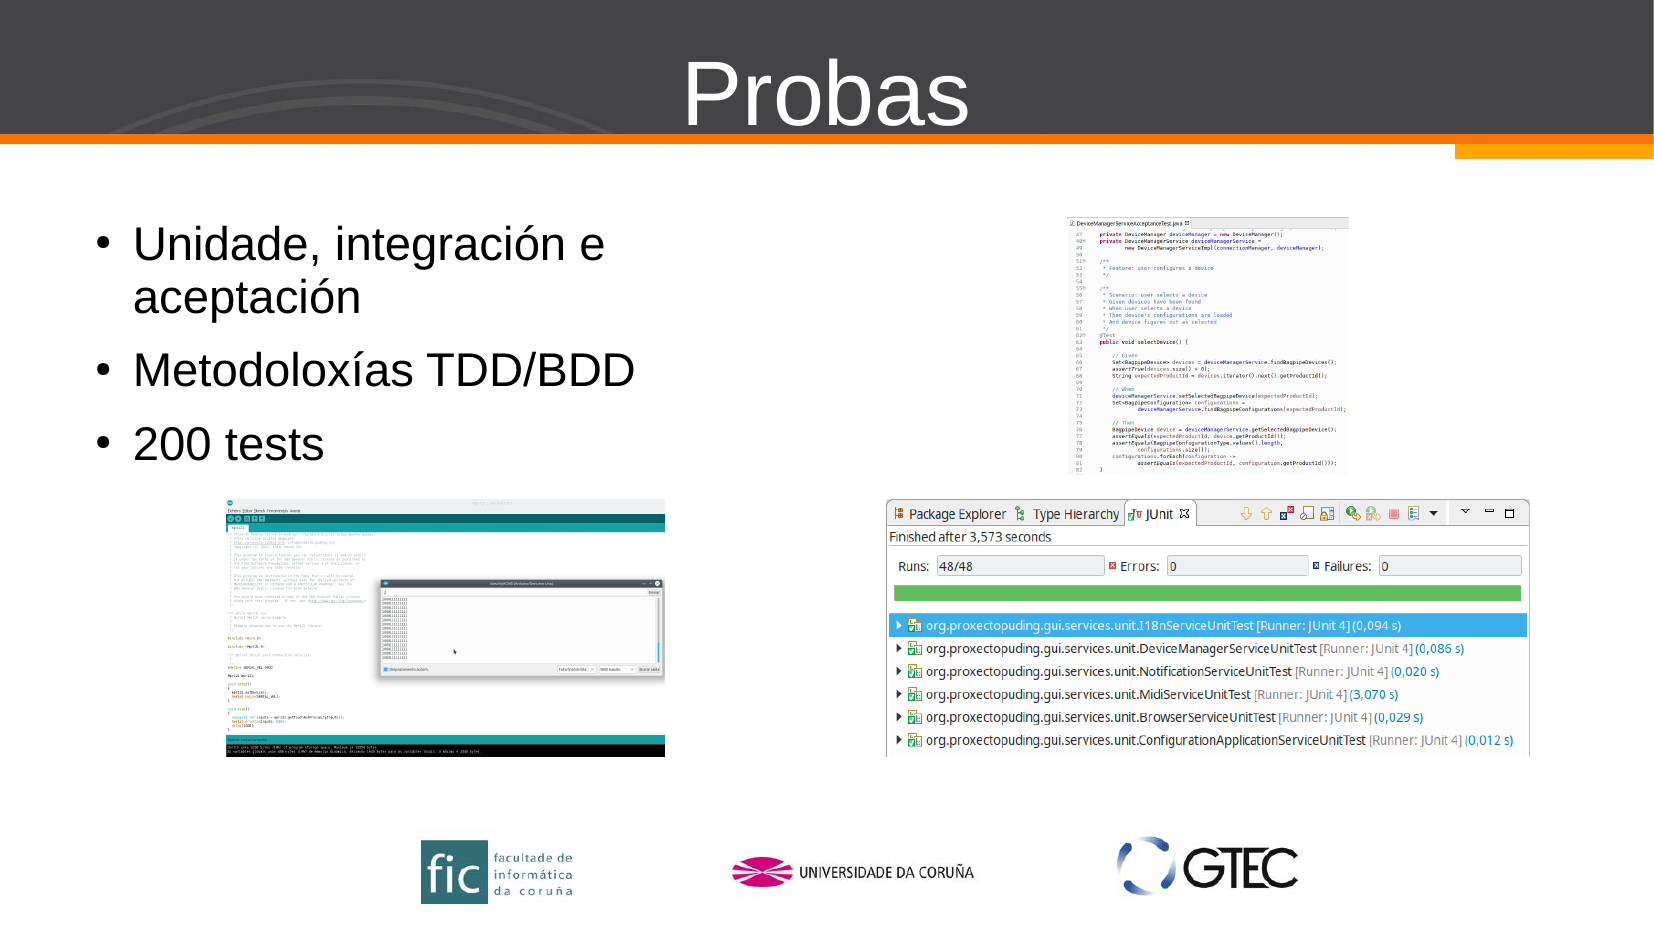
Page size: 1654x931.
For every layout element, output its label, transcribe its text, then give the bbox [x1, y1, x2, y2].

list Unidade, integración e aceptación Metodoloxías TDD/BDD 200 tests [82, 217, 809, 475]
title Probas [82, 37, 1571, 151]
picture [0, 0, 1654, 931]
